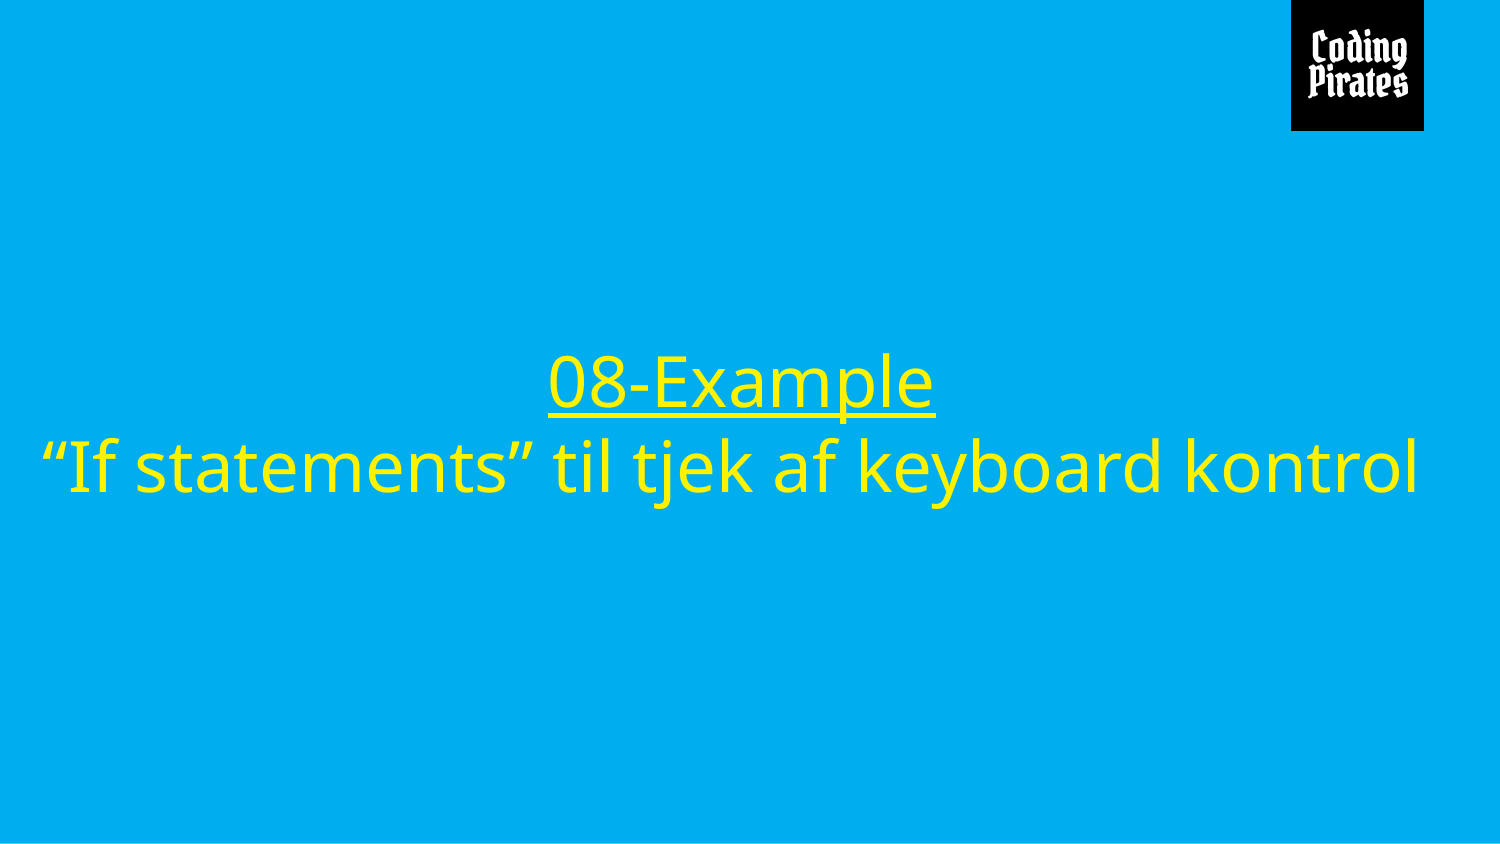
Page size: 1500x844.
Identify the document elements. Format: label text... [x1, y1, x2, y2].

title 08-Example “If statements” til tjek af keyboard kontrol [12, 352, 1472, 491]
picture [1292, 0, 1423, 130]
